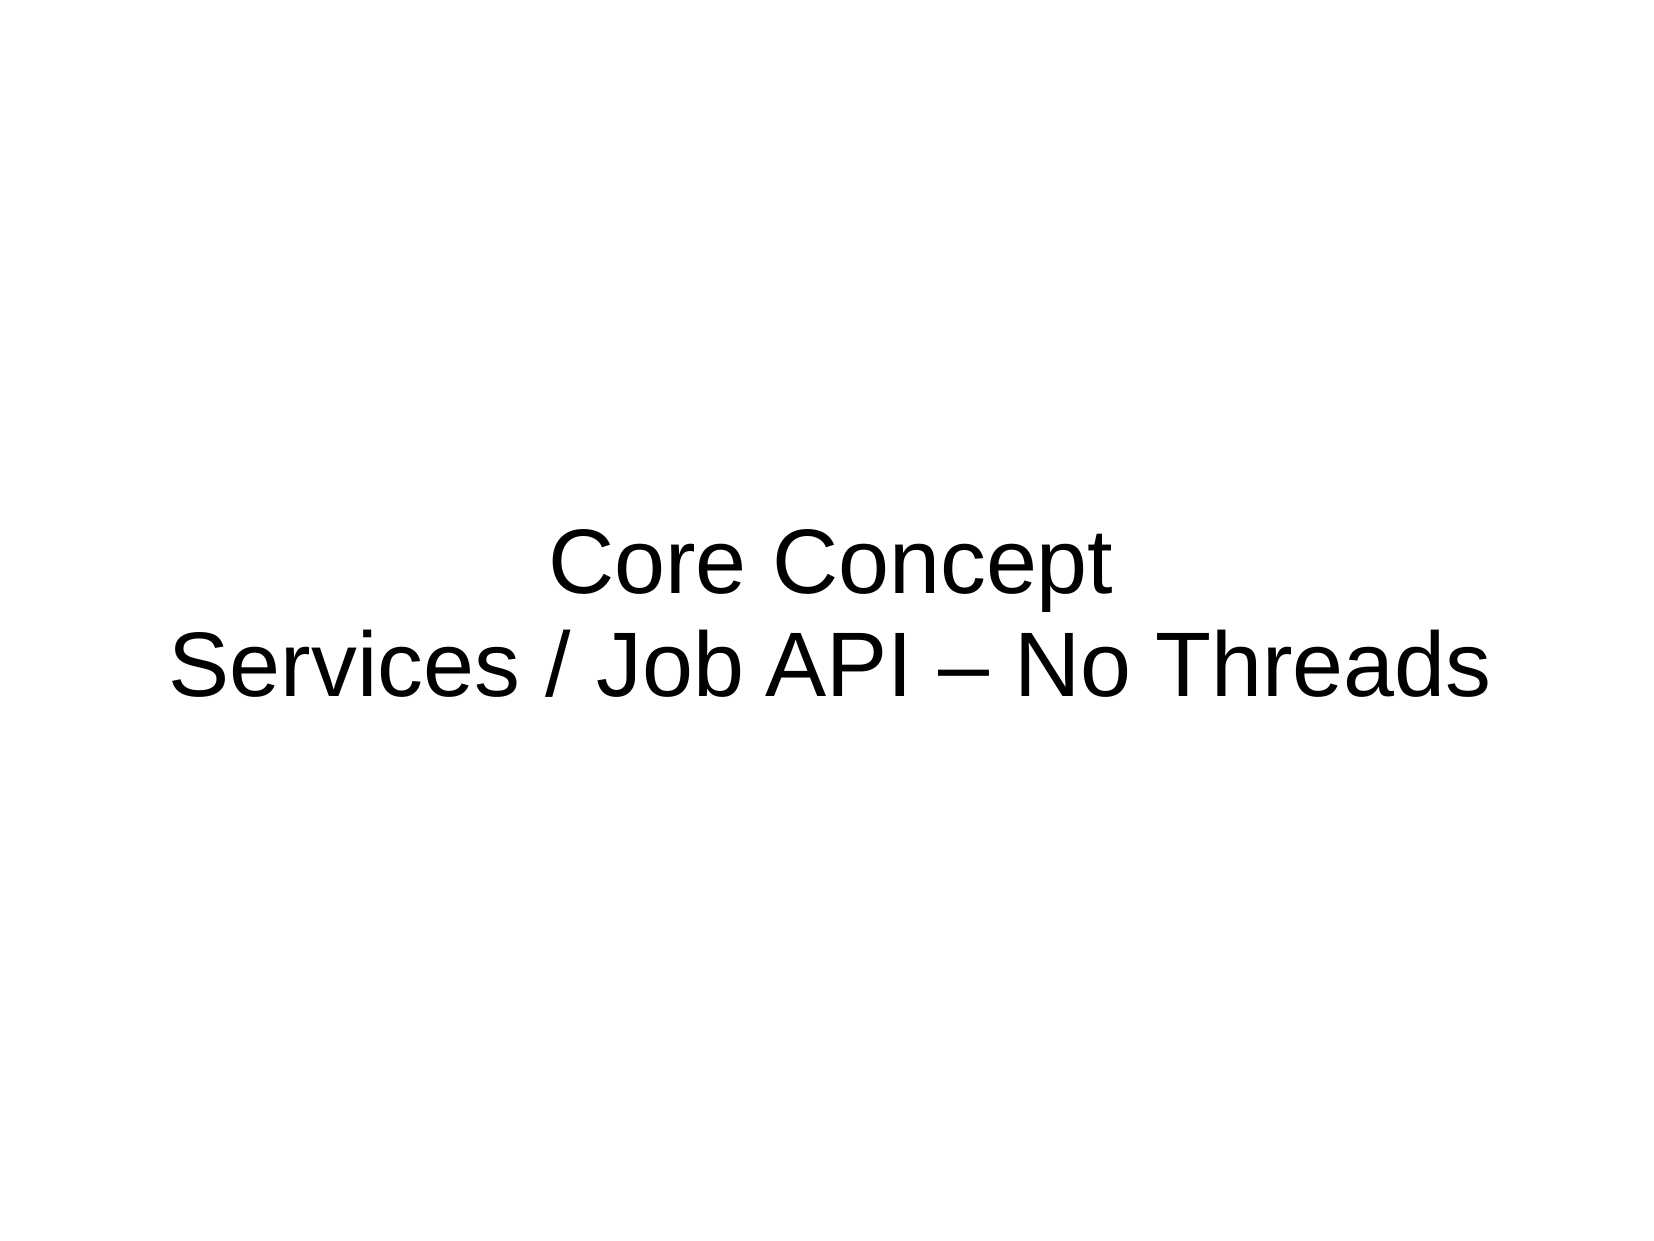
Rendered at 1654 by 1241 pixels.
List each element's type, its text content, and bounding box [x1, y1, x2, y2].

title Core Concept Services / Job API – No Threads [86, 510, 1576, 718]
